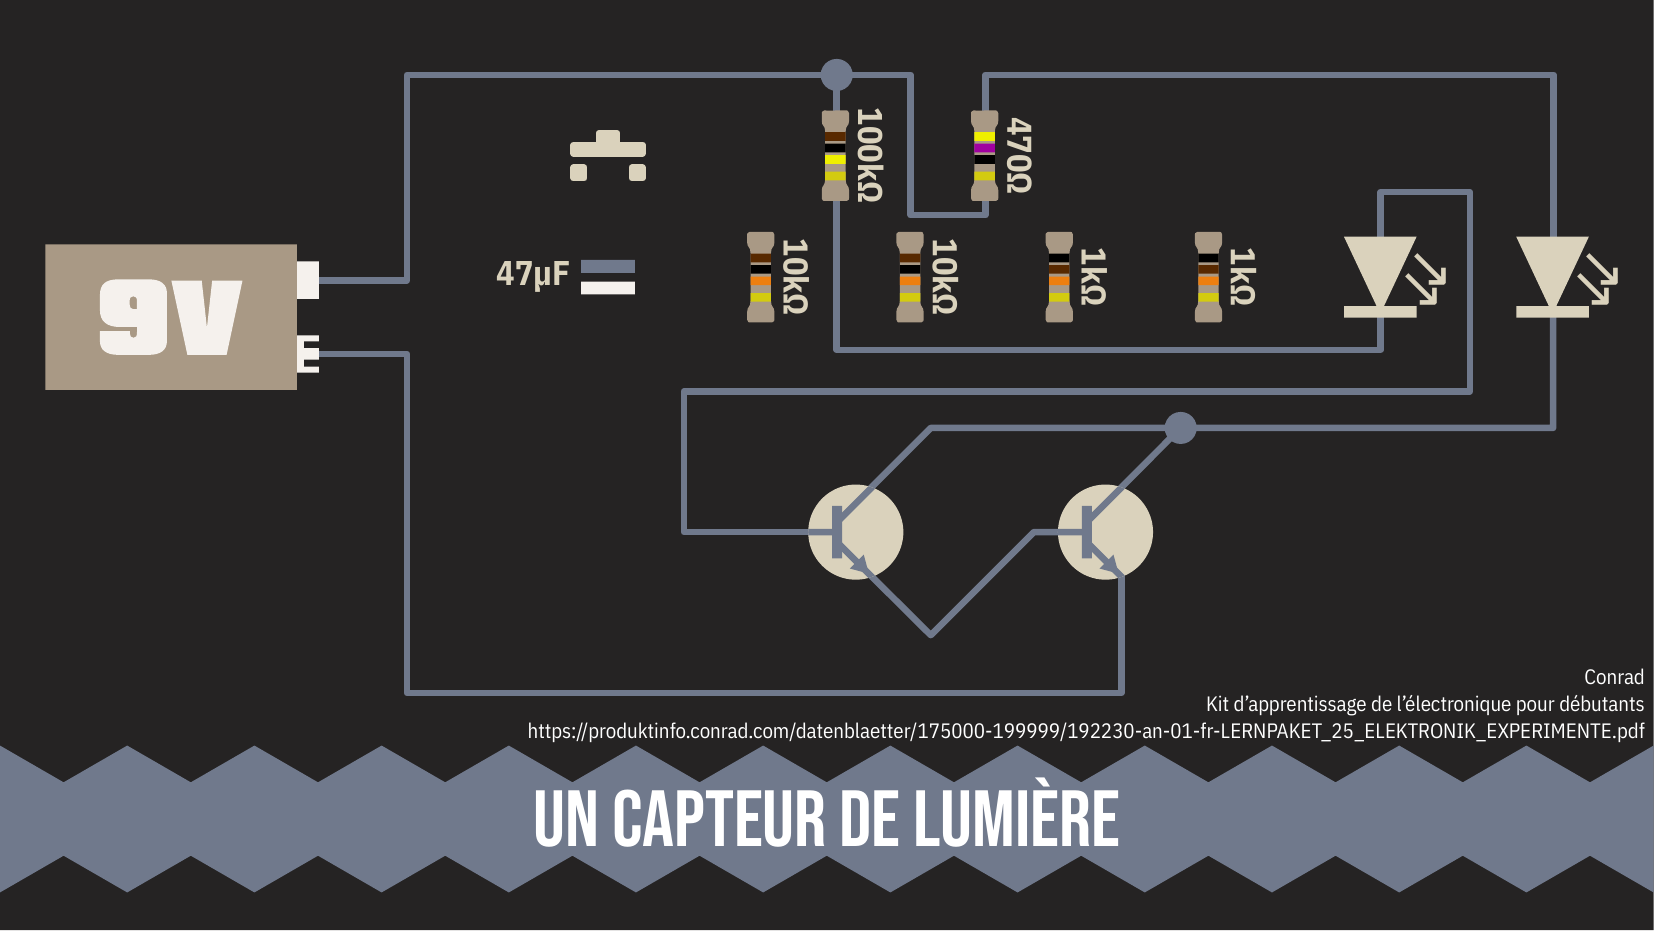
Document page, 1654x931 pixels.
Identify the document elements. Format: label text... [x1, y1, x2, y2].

text_box Conrad Kit d’apprentissage de l’électronique pour débutants https://produktinfo.conrad.com/datenblaetter/175000-199999/192230-an-01-fr-LERNPAKET_25_ELEKTRONIK_EXPERIMENTE.pdf [431, 655, 1654, 752]
title Un capteur de lumière [54, 768, 1600, 877]
picture [0, 0, 1654, 741]
